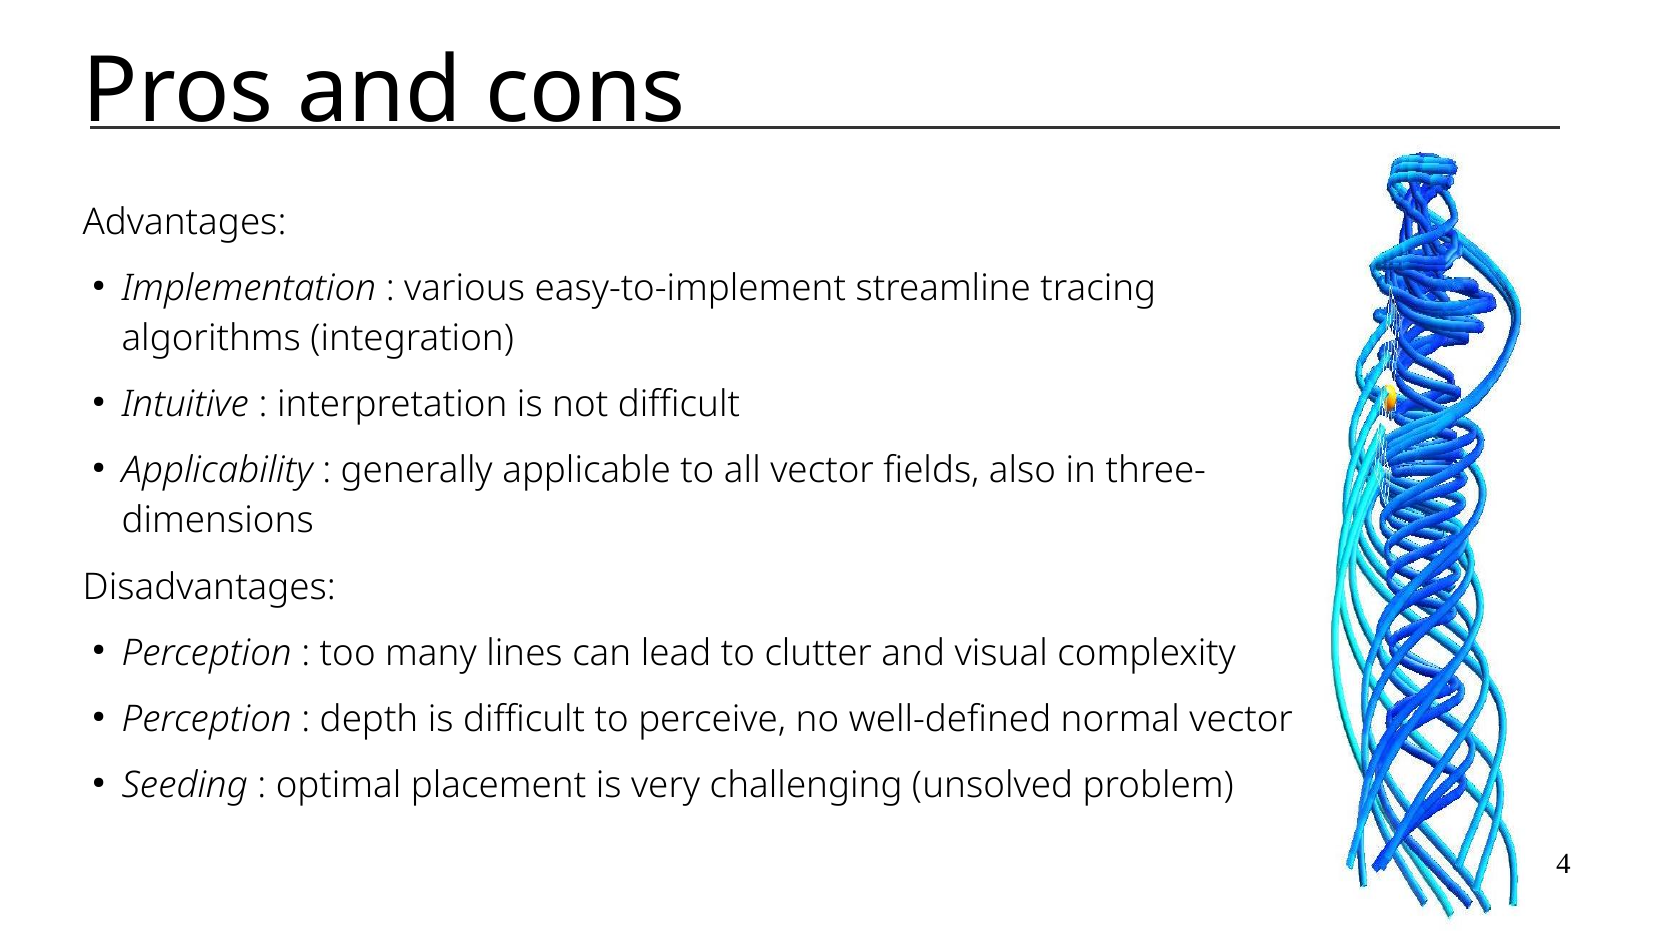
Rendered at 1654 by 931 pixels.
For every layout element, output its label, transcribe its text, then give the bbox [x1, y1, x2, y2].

list Advantages: Implementation : various easy-to-implement streamline tracing algorithms (integration) Intuitive : interpretation is not difficult Applicability : generally applicable to all vector fields, also in three-dimensions Disadvantages: Perception : too many lines can lead to clutter and visual complexity Perception : depth is difficult to perceive, no well-defined normal vector Seeding : optimal placement is very challenging (unsolved problem) [82, 195, 1306, 856]
title Pros and cons [82, 32, 1571, 140]
picture [1318, 136, 1537, 931]
